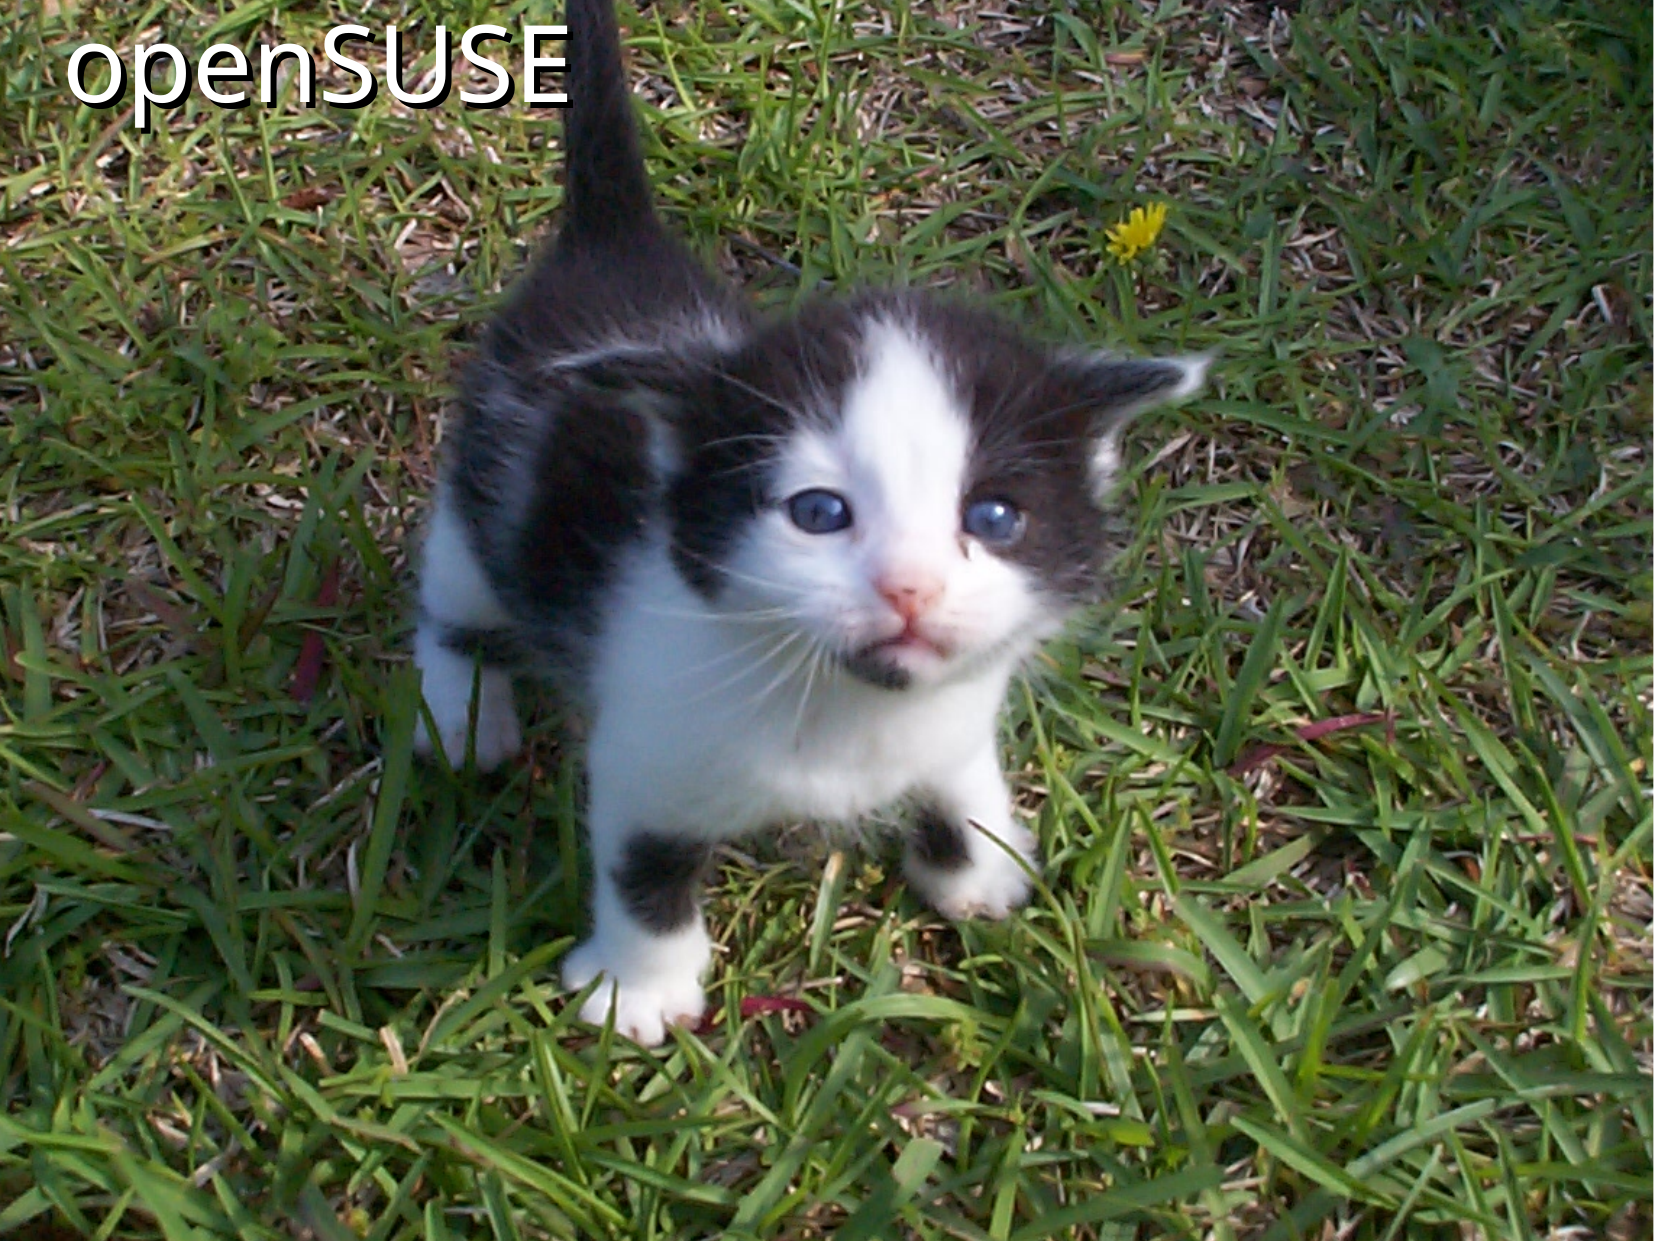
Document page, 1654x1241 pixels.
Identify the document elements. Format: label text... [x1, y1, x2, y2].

text_box openSUSE [0, 0, 637, 124]
picture [0, 0, 1654, 1241]
